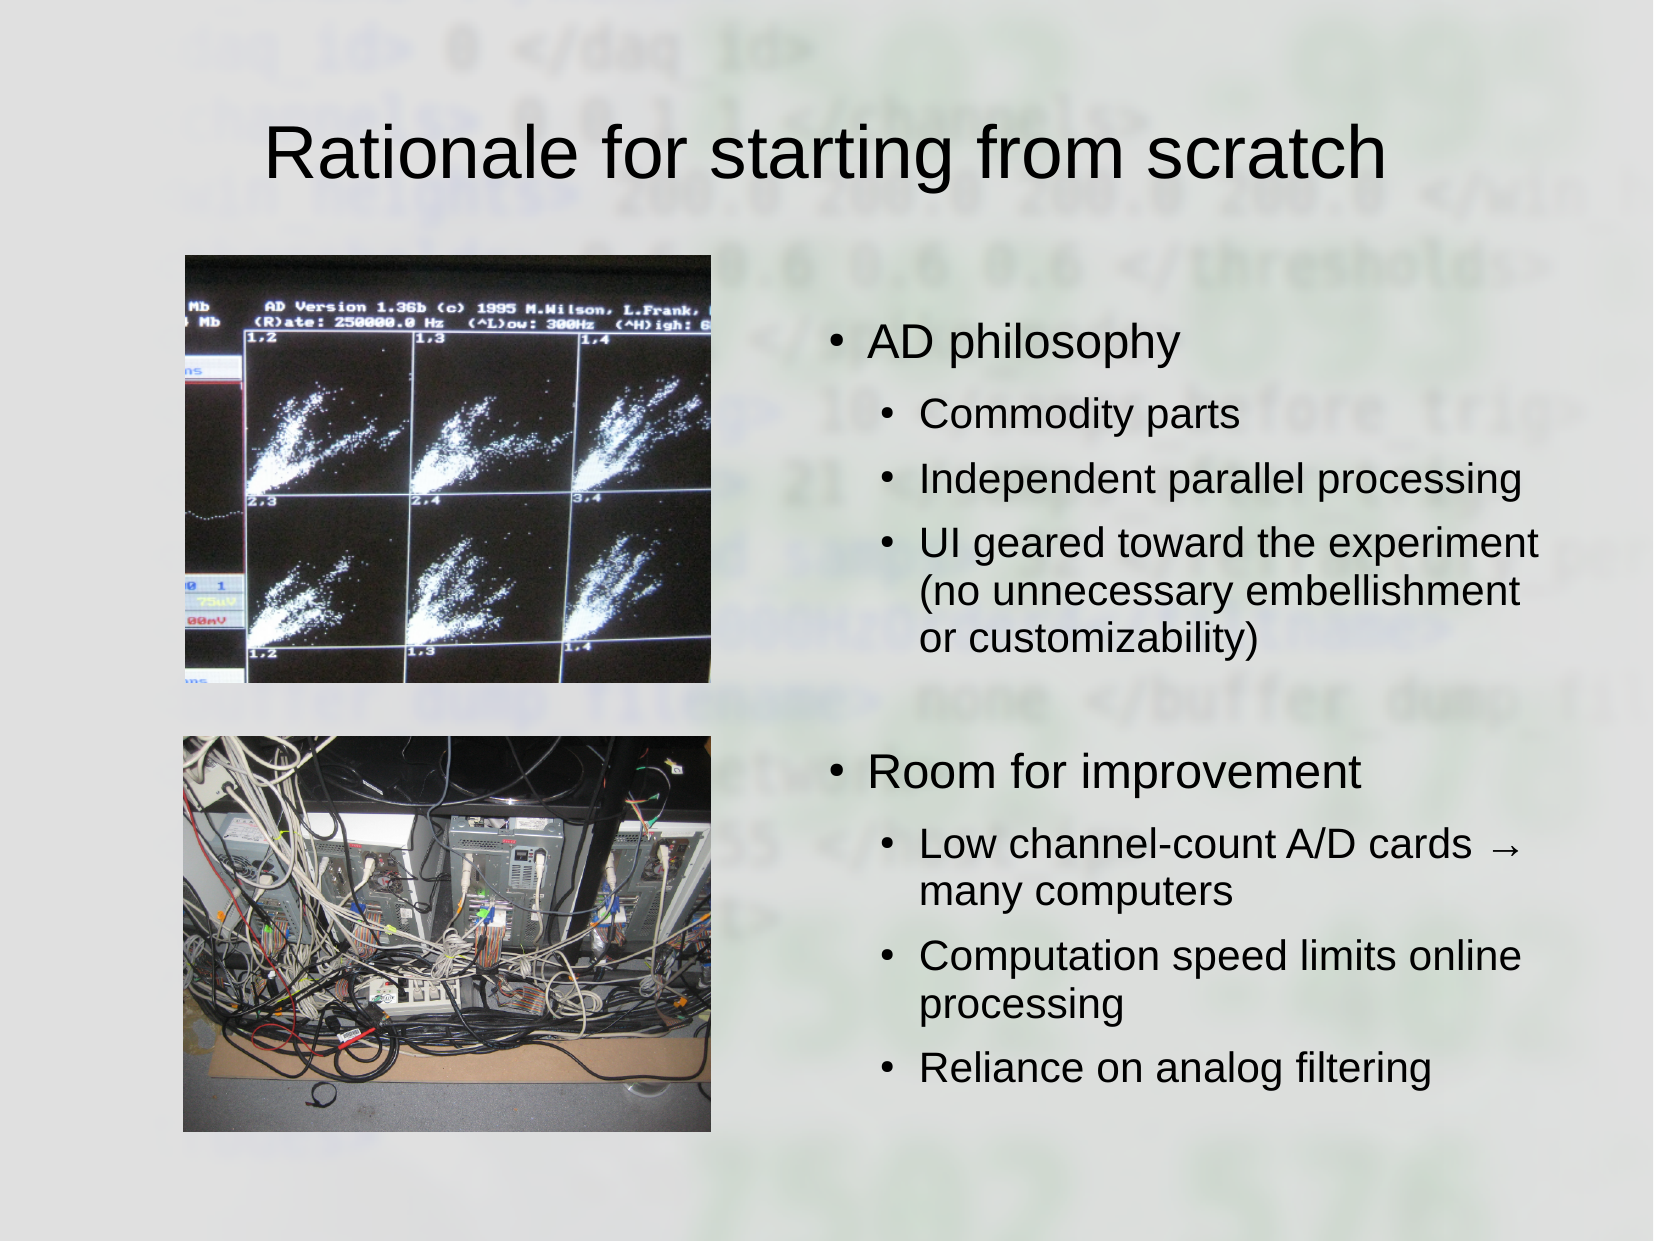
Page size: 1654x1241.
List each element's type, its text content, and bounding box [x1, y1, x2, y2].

title Rationale for starting from scratch [82, 49, 1571, 257]
picture [0, 0, 1654, 1241]
list AD philosophy Commodity parts Independent parallel processing UI geared toward the experiment (no unnecessary embellishment or customizability) Room for improvement Low channel-count A/D cards → many computers Computation speed limits online processing Reliance on analog filtering [815, 313, 1542, 1133]
